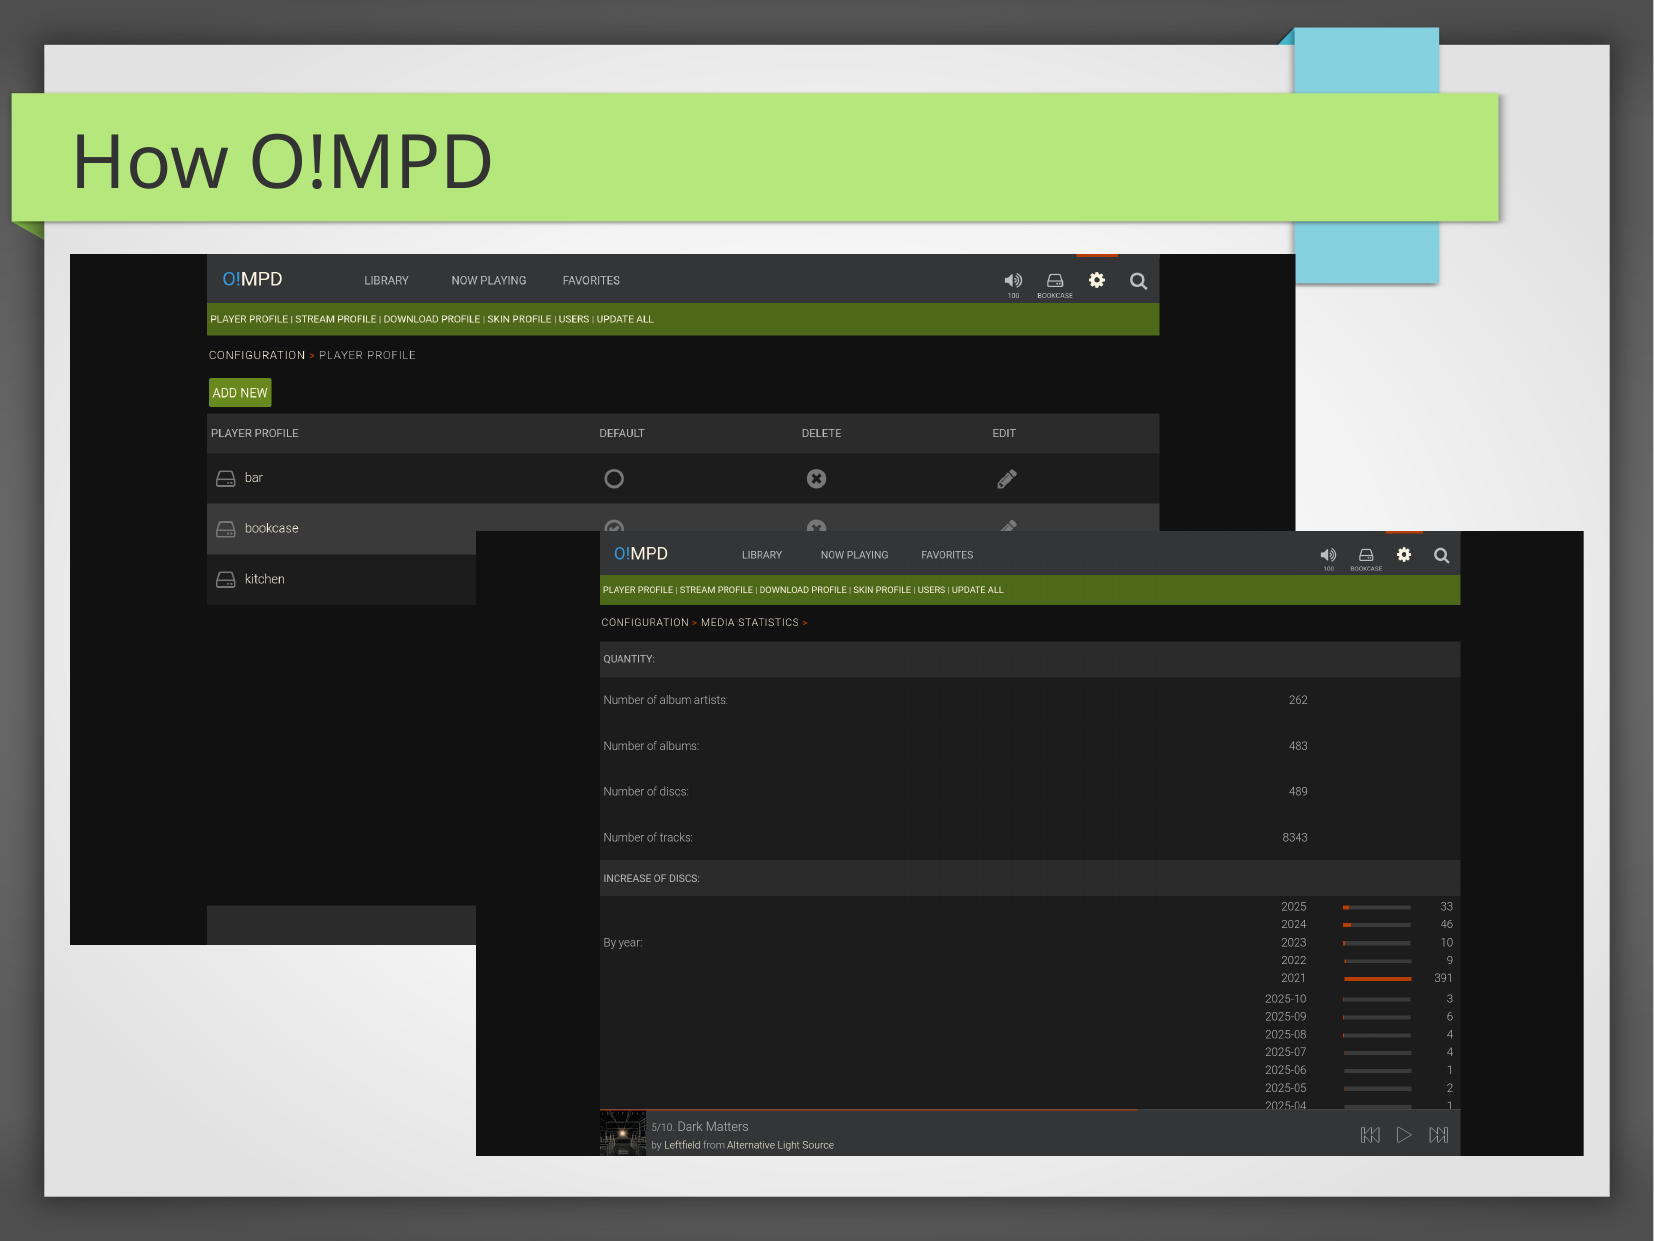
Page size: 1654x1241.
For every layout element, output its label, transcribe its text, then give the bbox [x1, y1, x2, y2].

title How O!MPD [70, 106, 1229, 213]
picture [0, 0, 1654, 1241]
